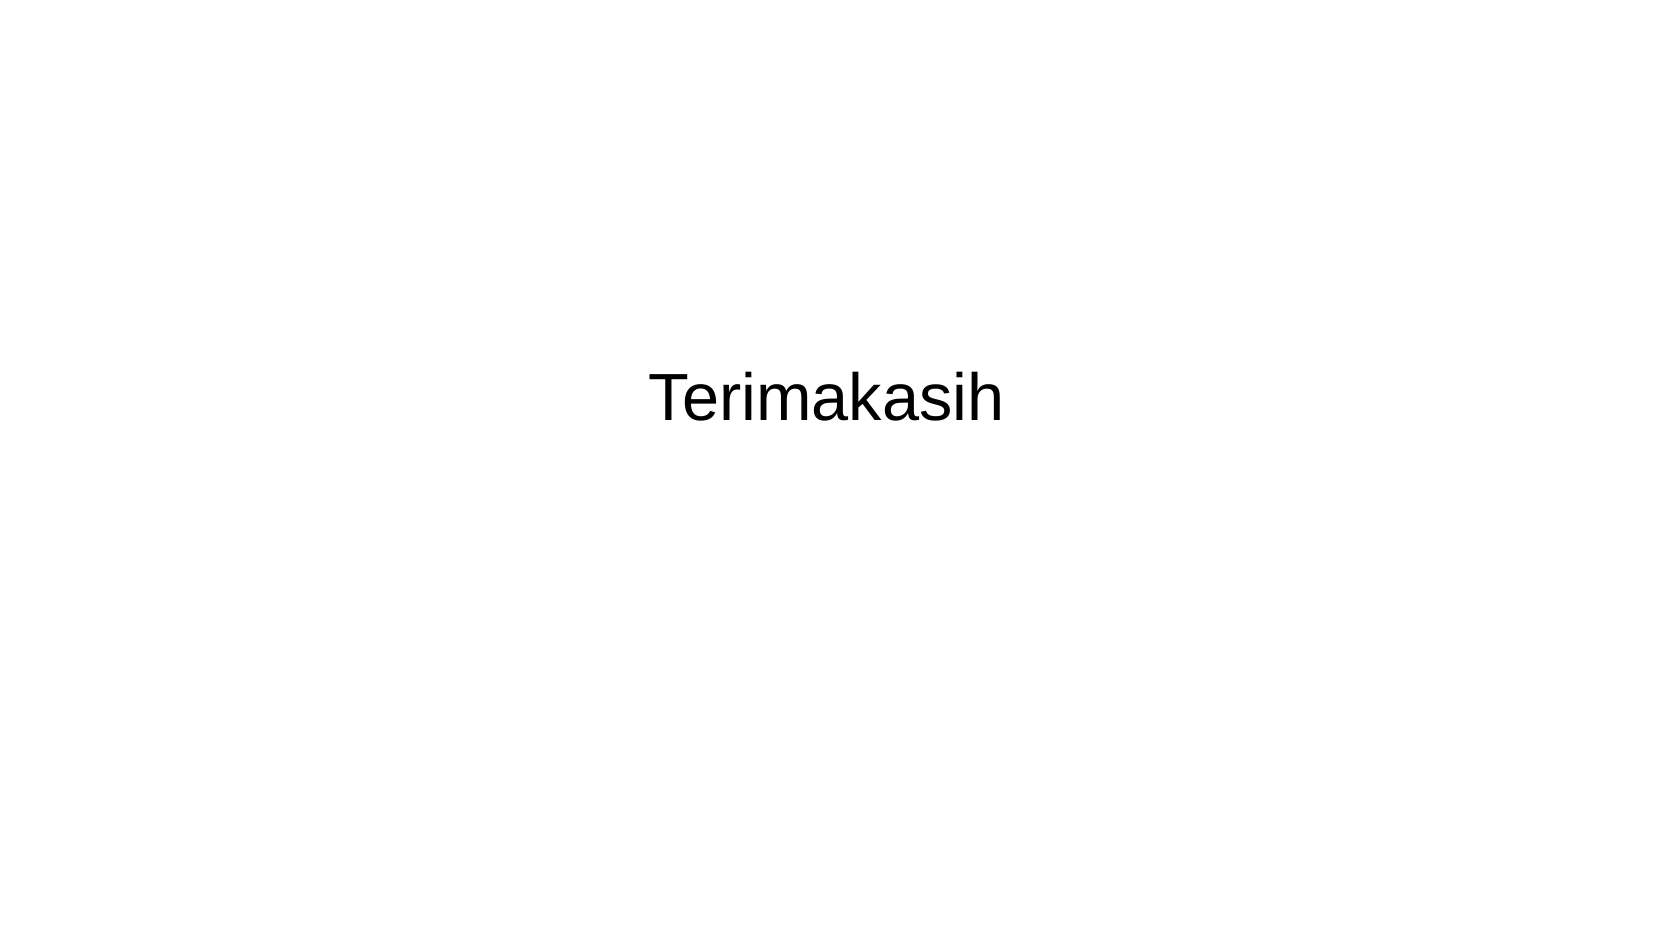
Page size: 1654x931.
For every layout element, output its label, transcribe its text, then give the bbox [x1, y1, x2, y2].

subtitle Terimakasih [82, 37, 1571, 757]
